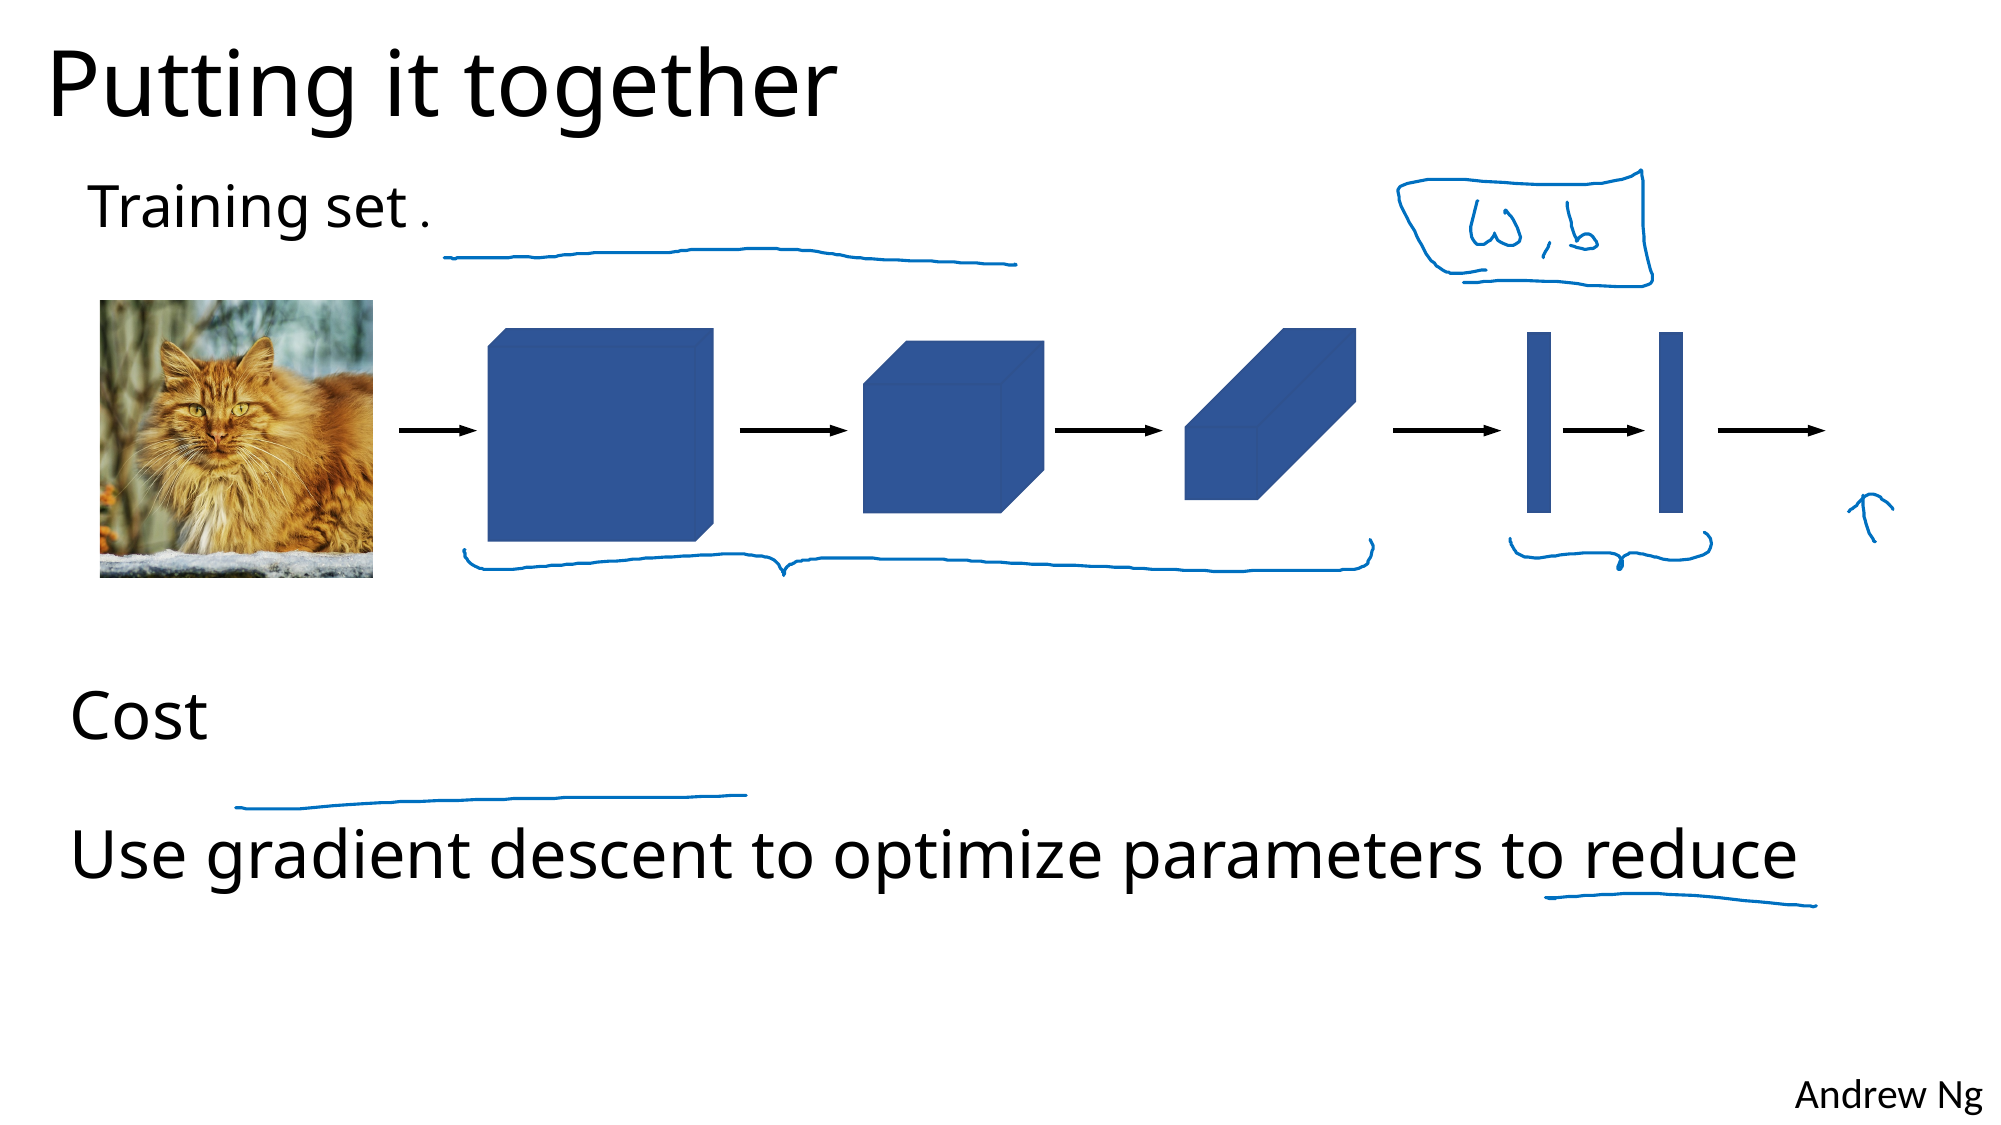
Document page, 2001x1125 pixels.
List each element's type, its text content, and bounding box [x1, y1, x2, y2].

text_box Cost [54, 665, 232, 781]
text_box Use gradient descent to optimize parameters to reduce [54, 804, 232, 901]
picture [99, 166, 1896, 911]
text_box Training set . [72, 161, 1032, 248]
title Putting it together [30, 29, 1756, 248]
